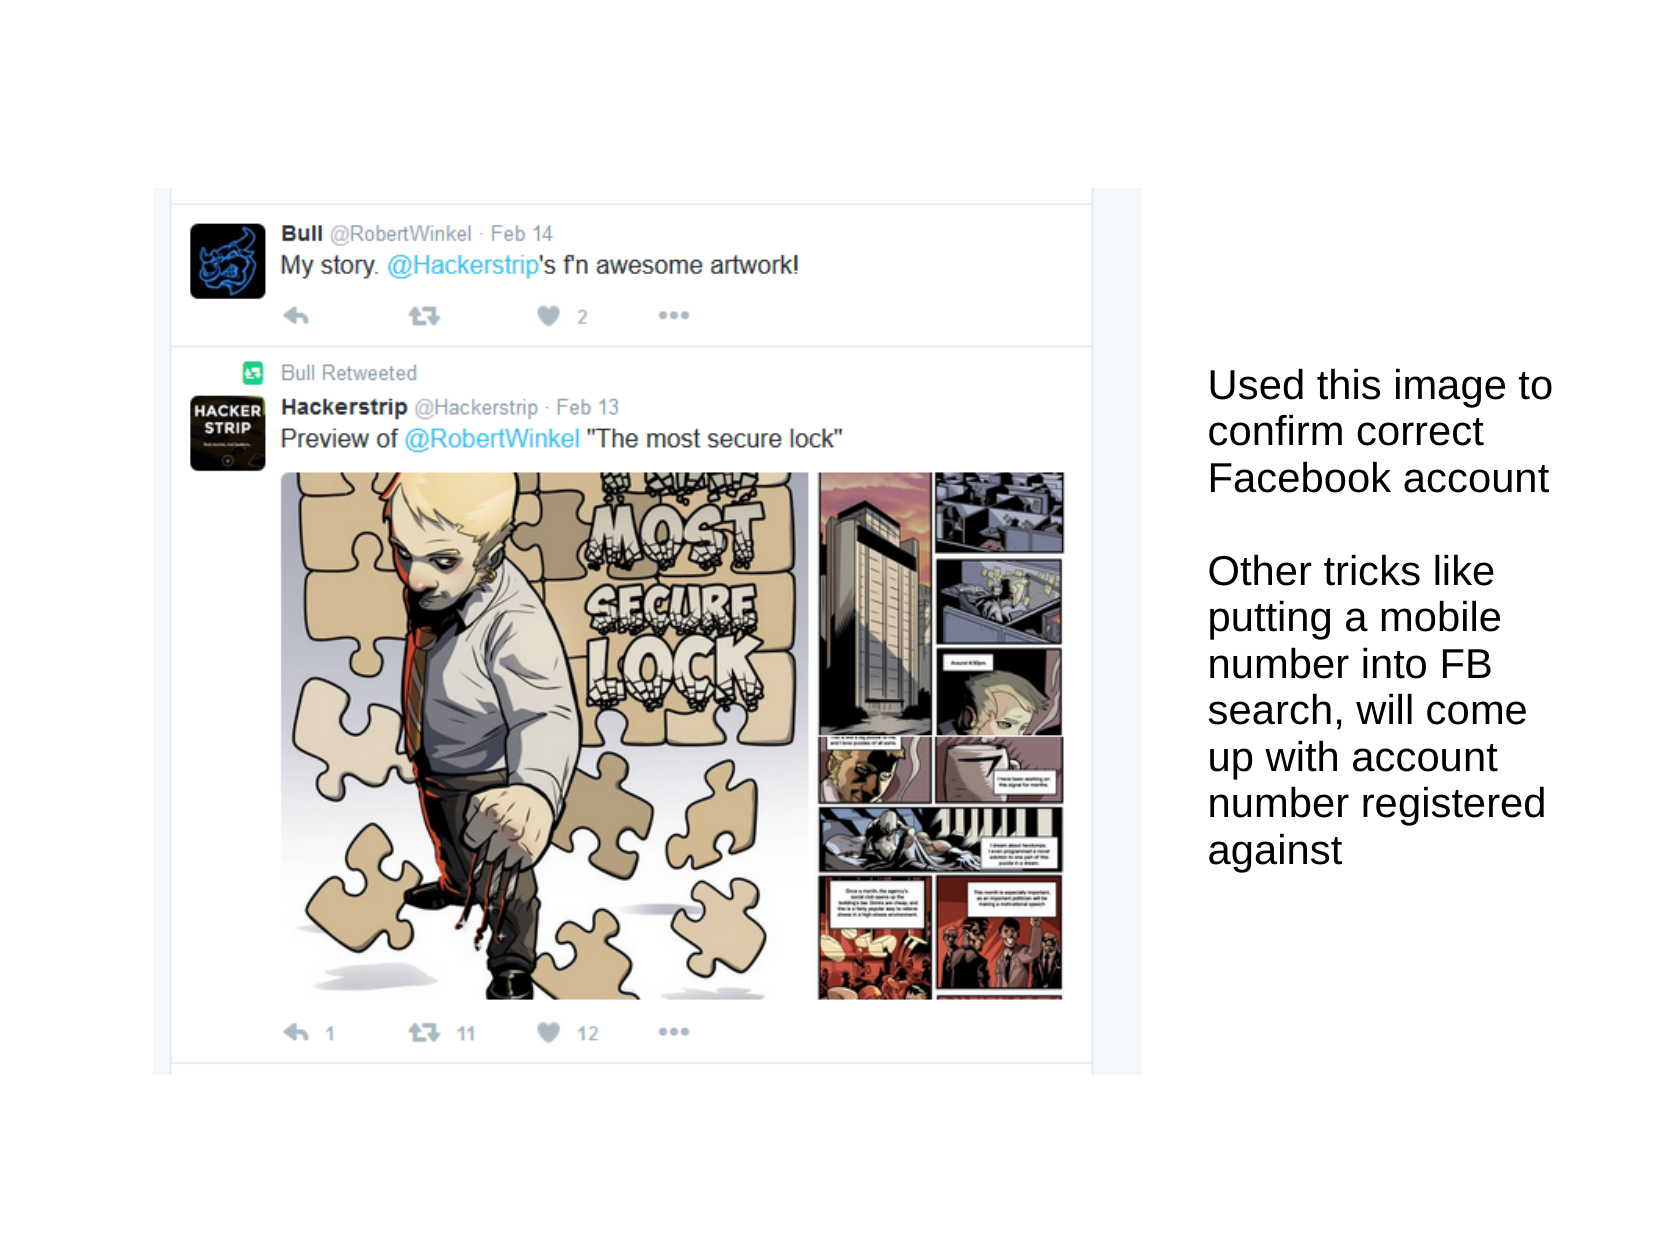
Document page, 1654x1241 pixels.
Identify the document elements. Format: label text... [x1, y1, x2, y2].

text_box Used this image to confirm correct Facebook account Other tricks like putting a mobile number into FB search, will come up with account number registered against [1192, 354, 1583, 881]
picture [153, 188, 1142, 1075]
